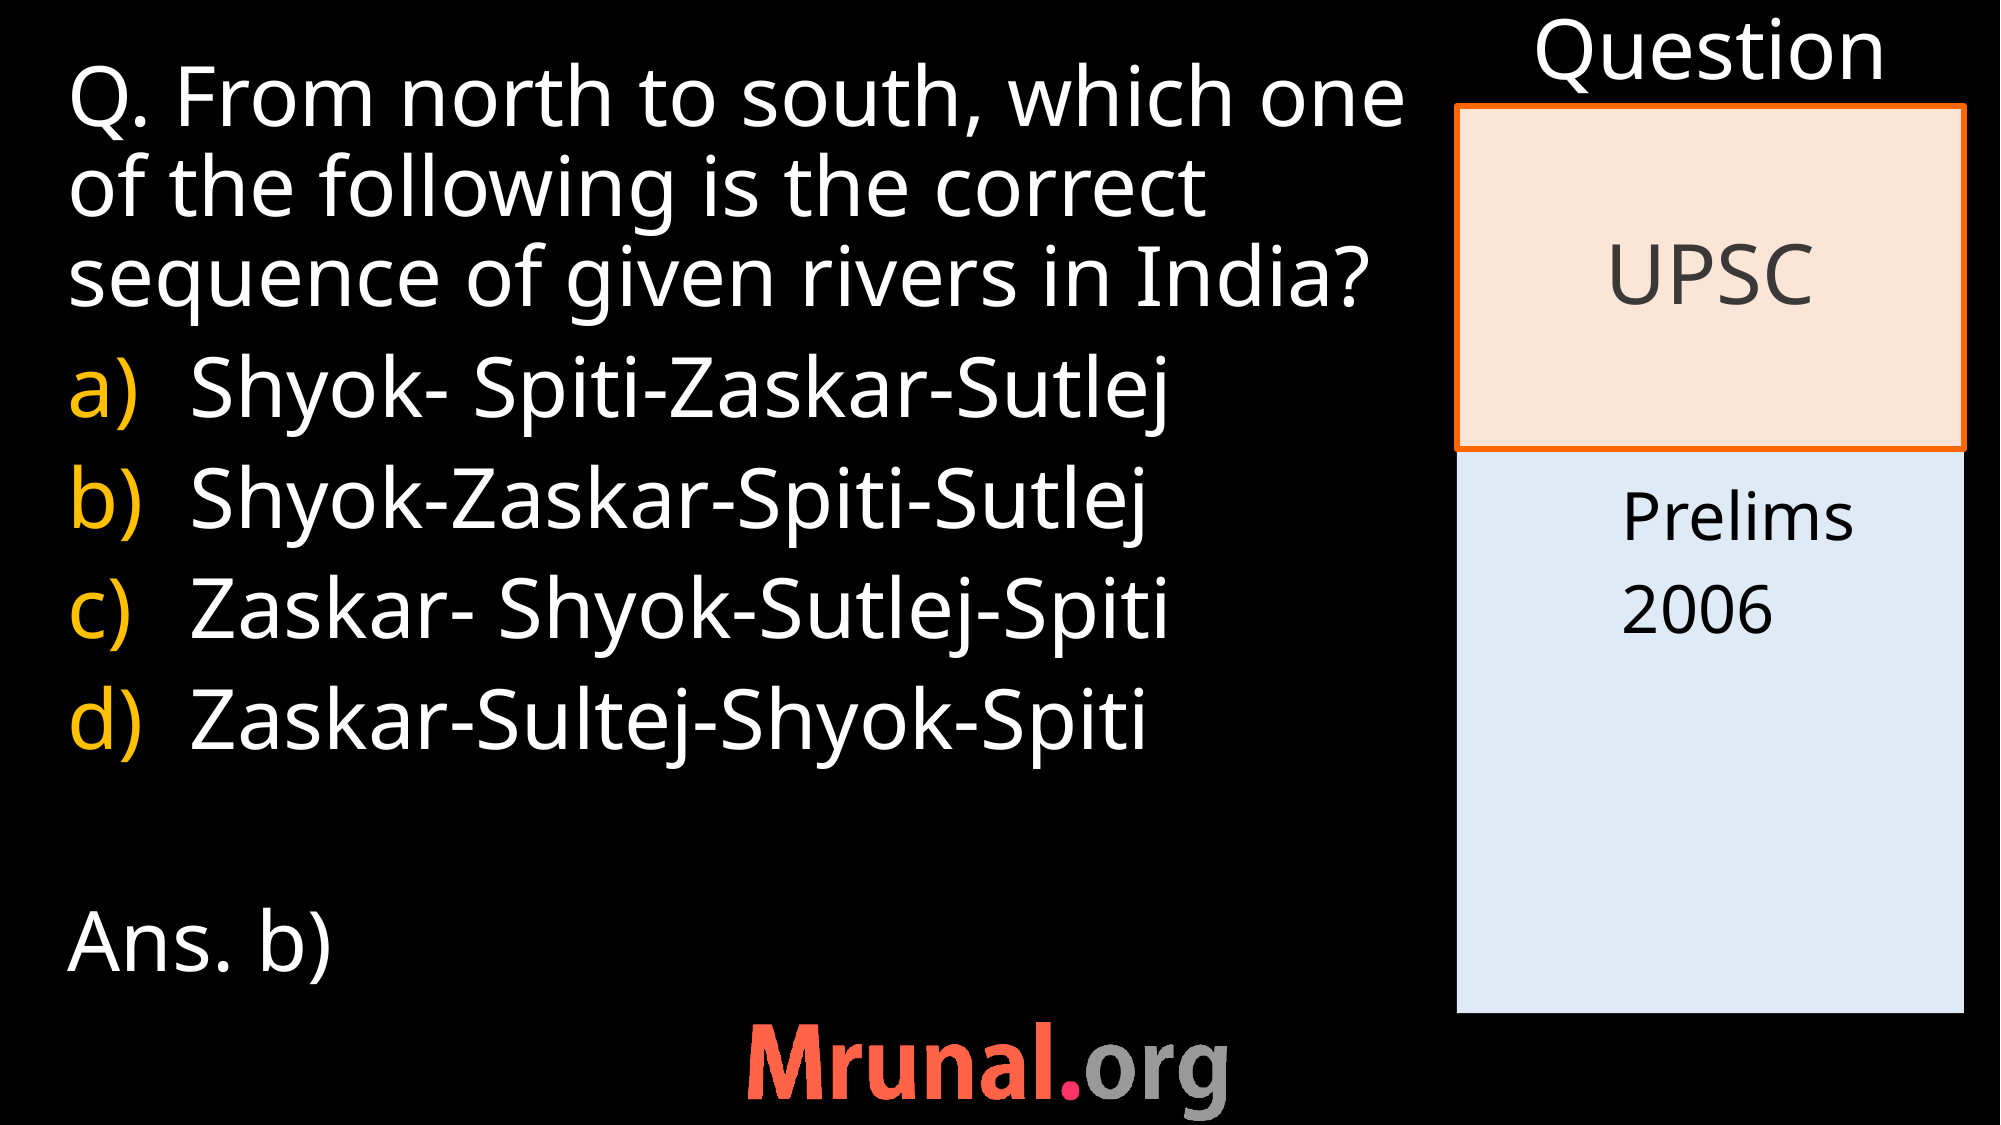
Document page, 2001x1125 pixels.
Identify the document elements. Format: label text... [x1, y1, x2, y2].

list Prelims 2006 [1456, 452, 1964, 1014]
list Q. From north to south, which one of the following is the correct sequence of given rivers in India? Shyok- Spiti-Zaskar-Sutlej Shyok-Zaskar-Spiti-Sutlej Zaskar- Shyok-Sutlej-Spiti Zaskar-Sultej-Shyok-Spiti Ans. b) [52, 47, 1447, 1014]
picture [741, 1014, 1230, 1125]
list Question [1457, 0, 1964, 106]
title UPSC [1456, 106, 1964, 449]
